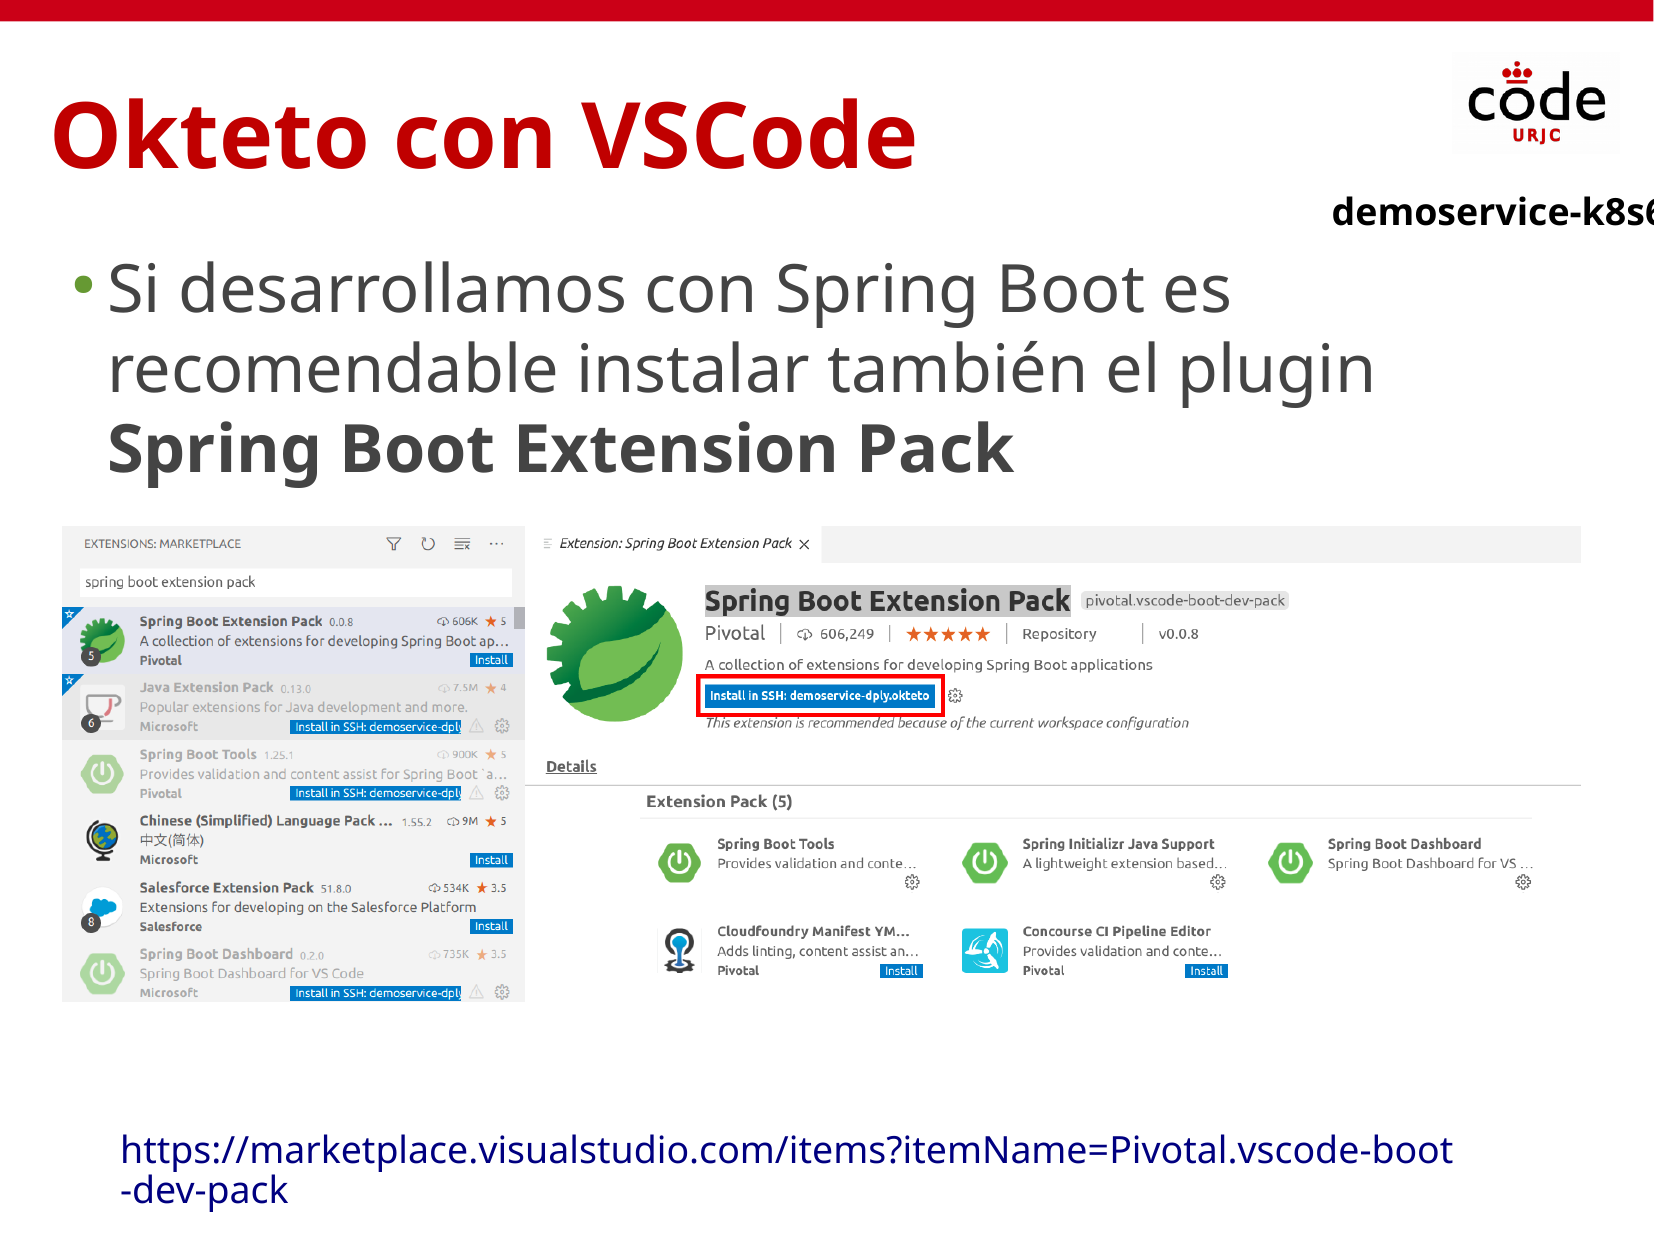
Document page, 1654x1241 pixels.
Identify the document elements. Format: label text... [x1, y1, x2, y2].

title Okteto con VSCode [34, 62, 1437, 126]
text_box https://marketplace.visualstudio.com/items?itemName=Pivotal.vscode-boot-dev-pack [105, 1116, 1471, 1169]
list Si desarrollamos con Spring Boot es recomendable instalar también el plugin Spring Boot Extension Pack [56, 238, 1583, 1078]
picture [1452, 52, 1620, 154]
text_box demoservice-k8s6 [1316, 178, 1654, 242]
picture [62, 526, 1581, 1002]
